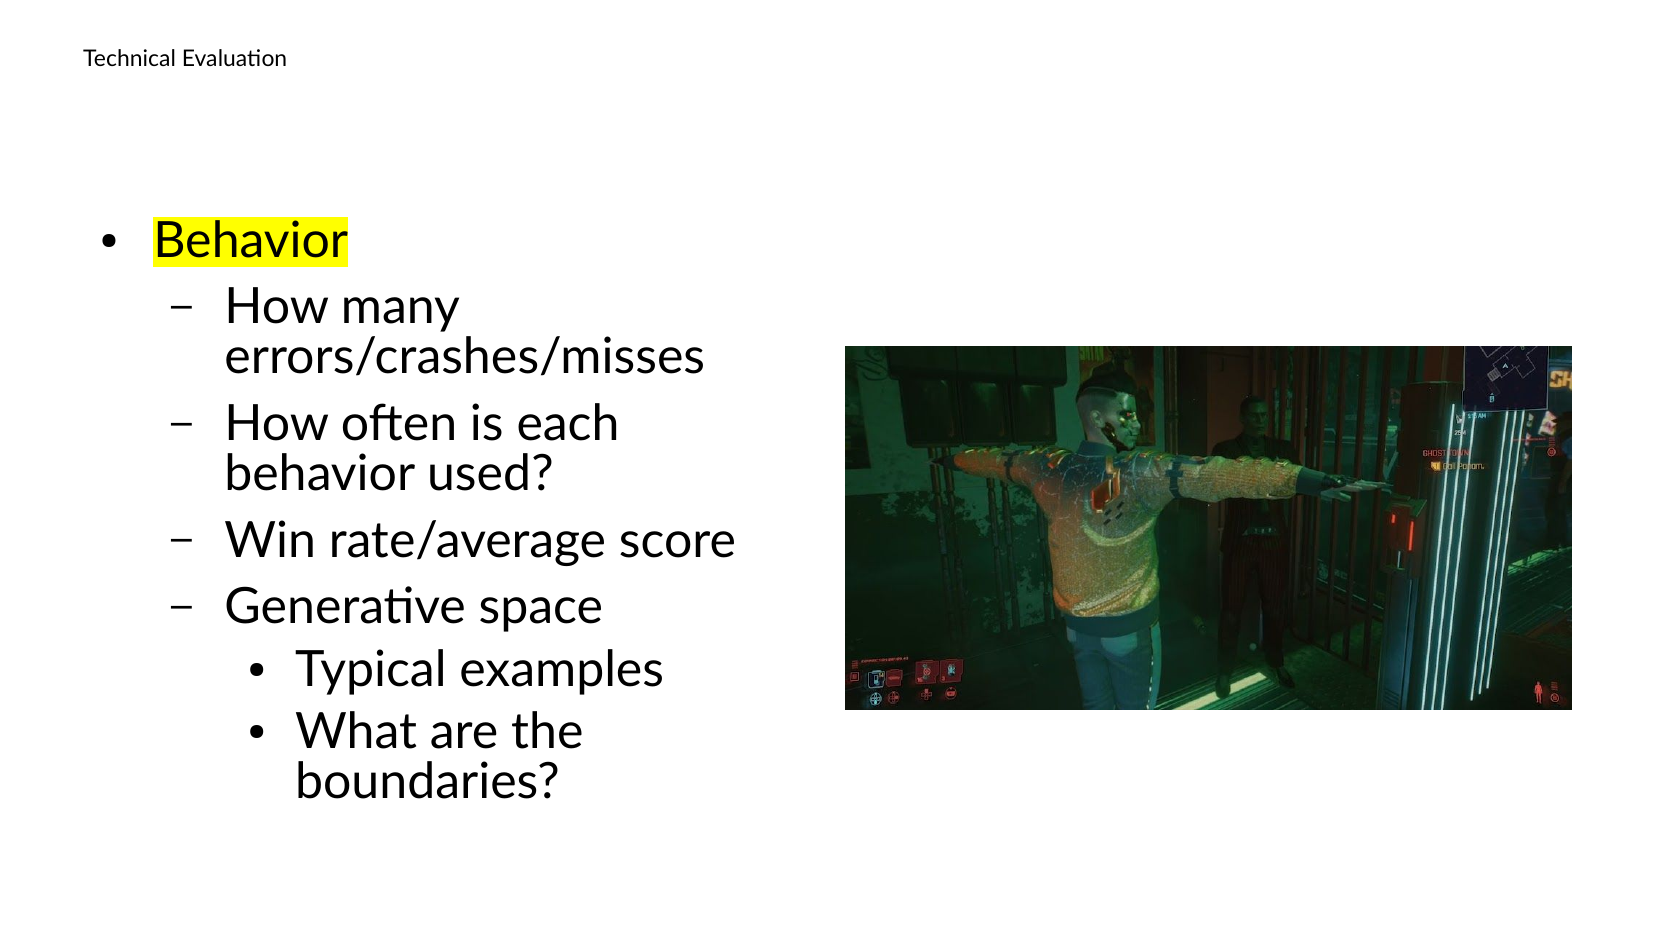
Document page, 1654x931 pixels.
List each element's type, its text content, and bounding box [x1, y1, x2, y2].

picture [845, 216, 1572, 839]
list Behavior How many errors/crashes/misses How often is each behavior used? Win rate/average score Generative space Typical examples What are the boundaries? [82, 217, 809, 839]
title Technical Evaluation [83, 0, 1571, 119]
